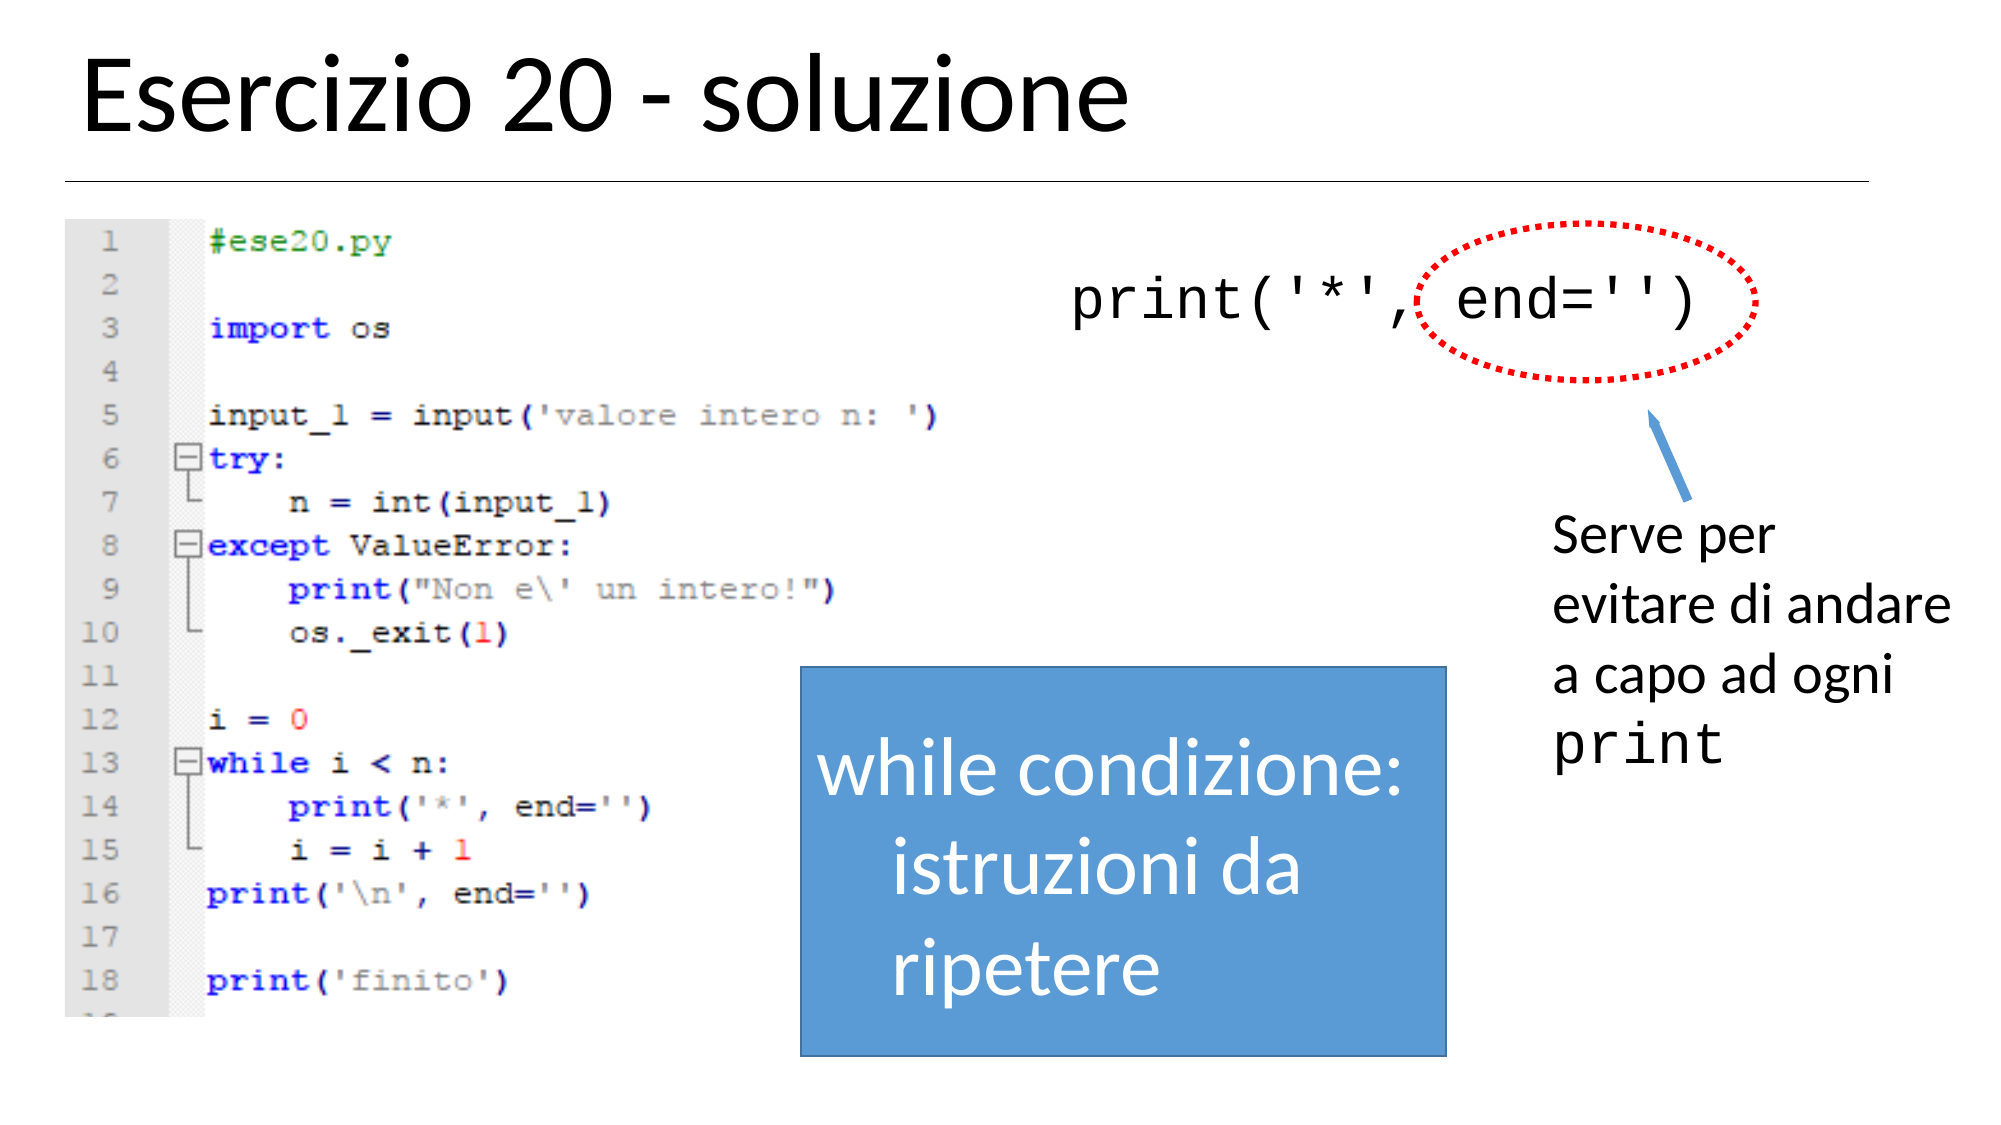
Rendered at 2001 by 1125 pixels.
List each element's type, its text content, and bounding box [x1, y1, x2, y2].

text_box while condizione: istruzioni da ripetere [801, 667, 1446, 1056]
picture [64, 219, 1538, 1017]
text_box Serve per evitare di andare a capo ad ogni print [1537, 488, 1968, 787]
text_box print('*', end='') [1056, 252, 1716, 337]
text_box Esercizio 20 - soluzione [64, 26, 1899, 184]
